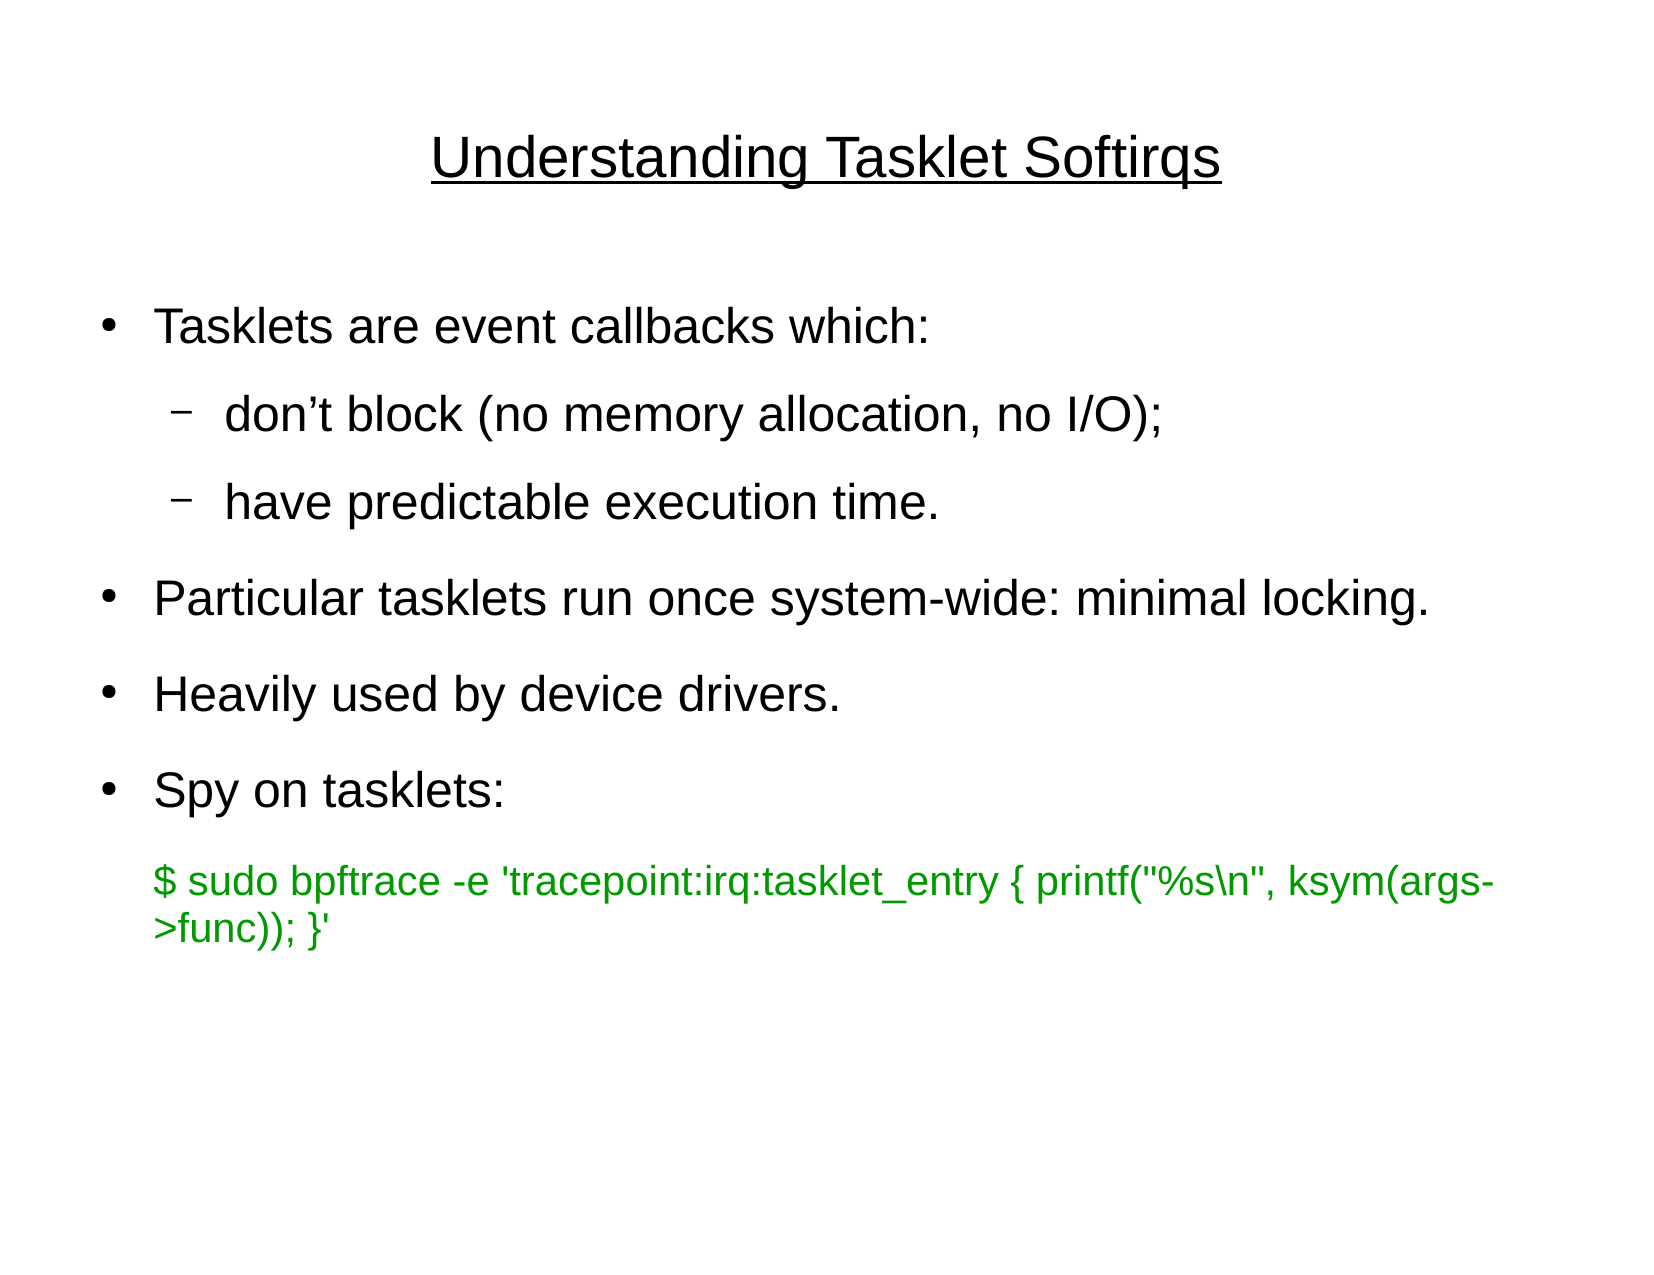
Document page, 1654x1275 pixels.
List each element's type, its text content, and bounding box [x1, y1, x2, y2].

title Understanding Tasklet Softirqs [82, 50, 1571, 264]
list Tasklets are event callbacks which: don’t block (no memory allocation, no I/O); have predictable execution time. Particular tasklets run once system-wide: minimal locking. Heavily used by device drivers. Spy on tasklets: $ sudo bpftrace -e 'tracepoint:irq:tasklet_entry { printf("%s\n", ksym(args->func)); }' [82, 298, 1571, 1038]
